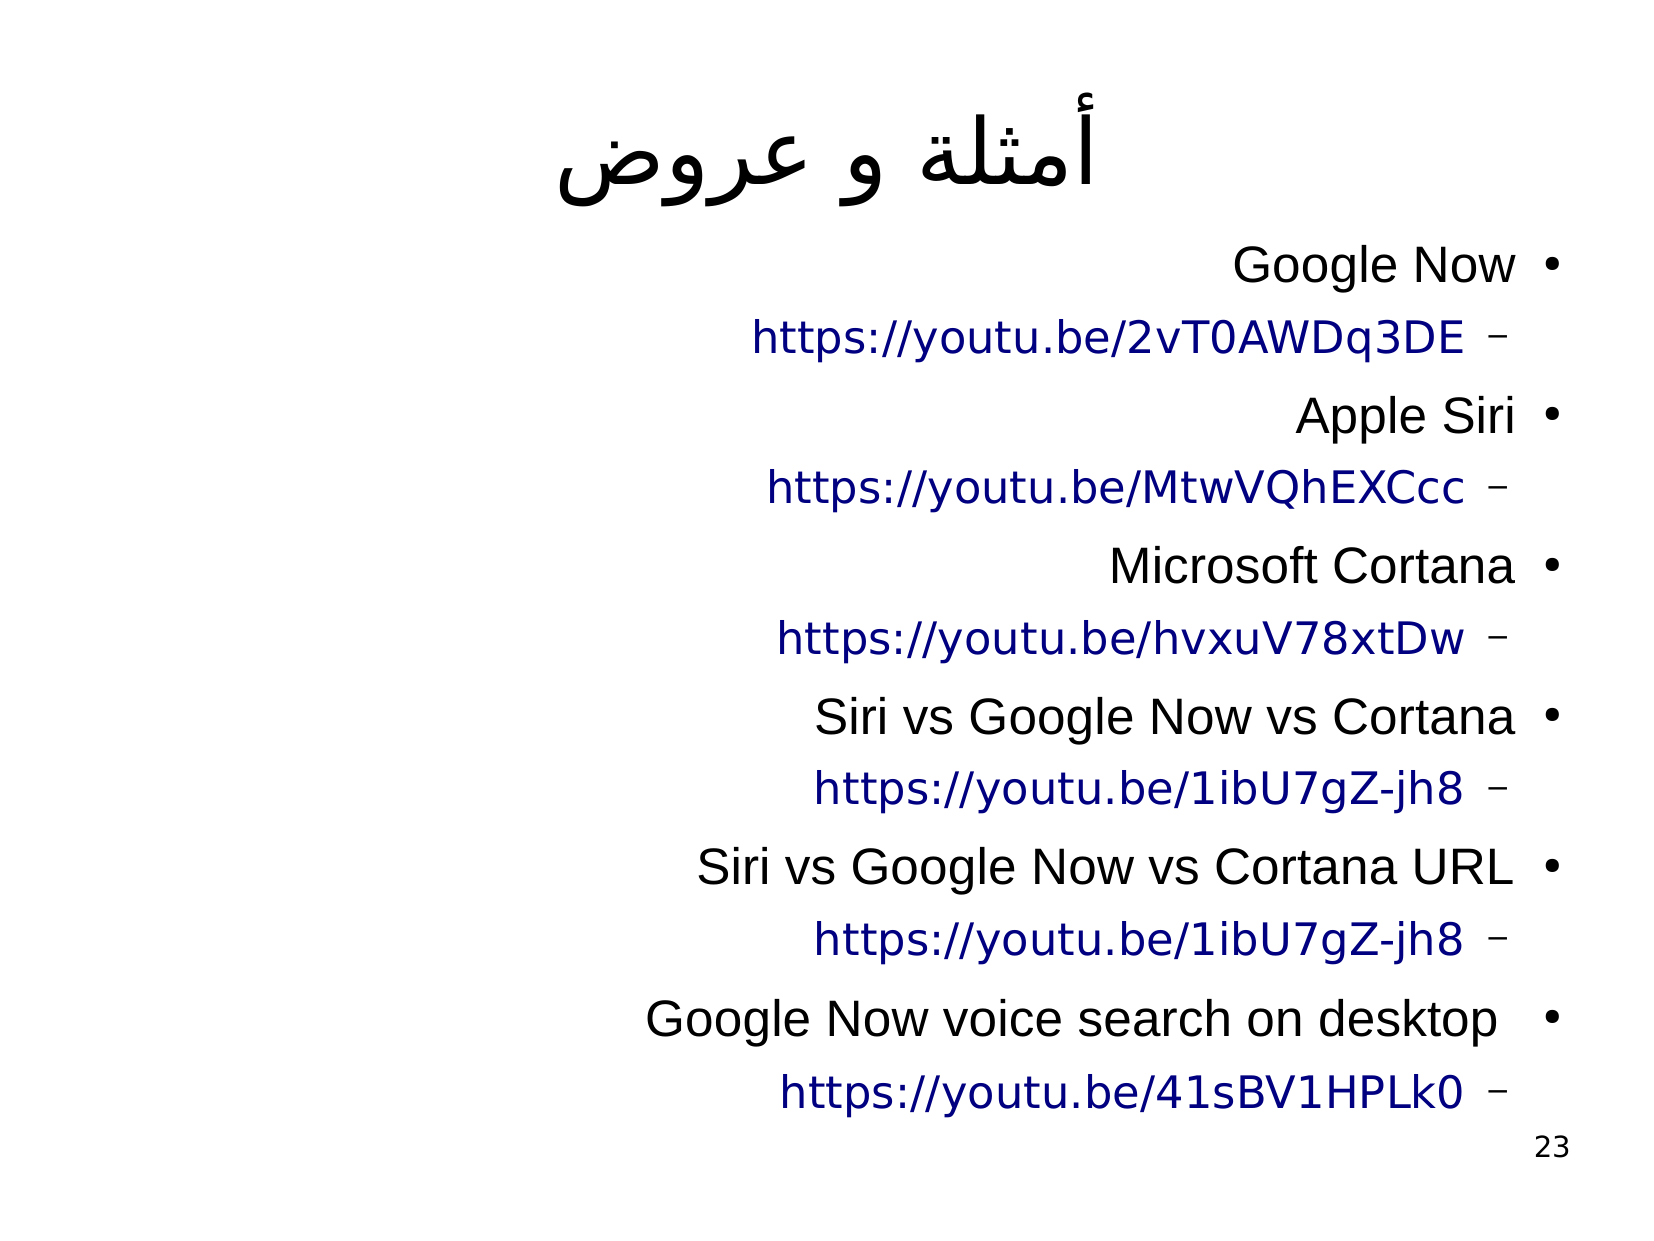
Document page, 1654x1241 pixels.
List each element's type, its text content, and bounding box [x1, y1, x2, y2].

title أمثلة و عروض [82, 49, 1571, 236]
list Google Now https://youtu.be/2vT0AWDq3DE Apple Siri https://youtu.be/MtwVQhEXCcc Microsoft Cortana https://youtu.be/hvxuV78xtDw Siri vs Google Now vs Cortana https://youtu.be/1ibU7gZ-jh8 Siri vs Google Now vs Cortana URL https://youtu.be/1ibU7gZ-jh8 Google Now voice search on desktop https://youtu.be/41sBV1HPLk0 [82, 236, 1571, 1123]
